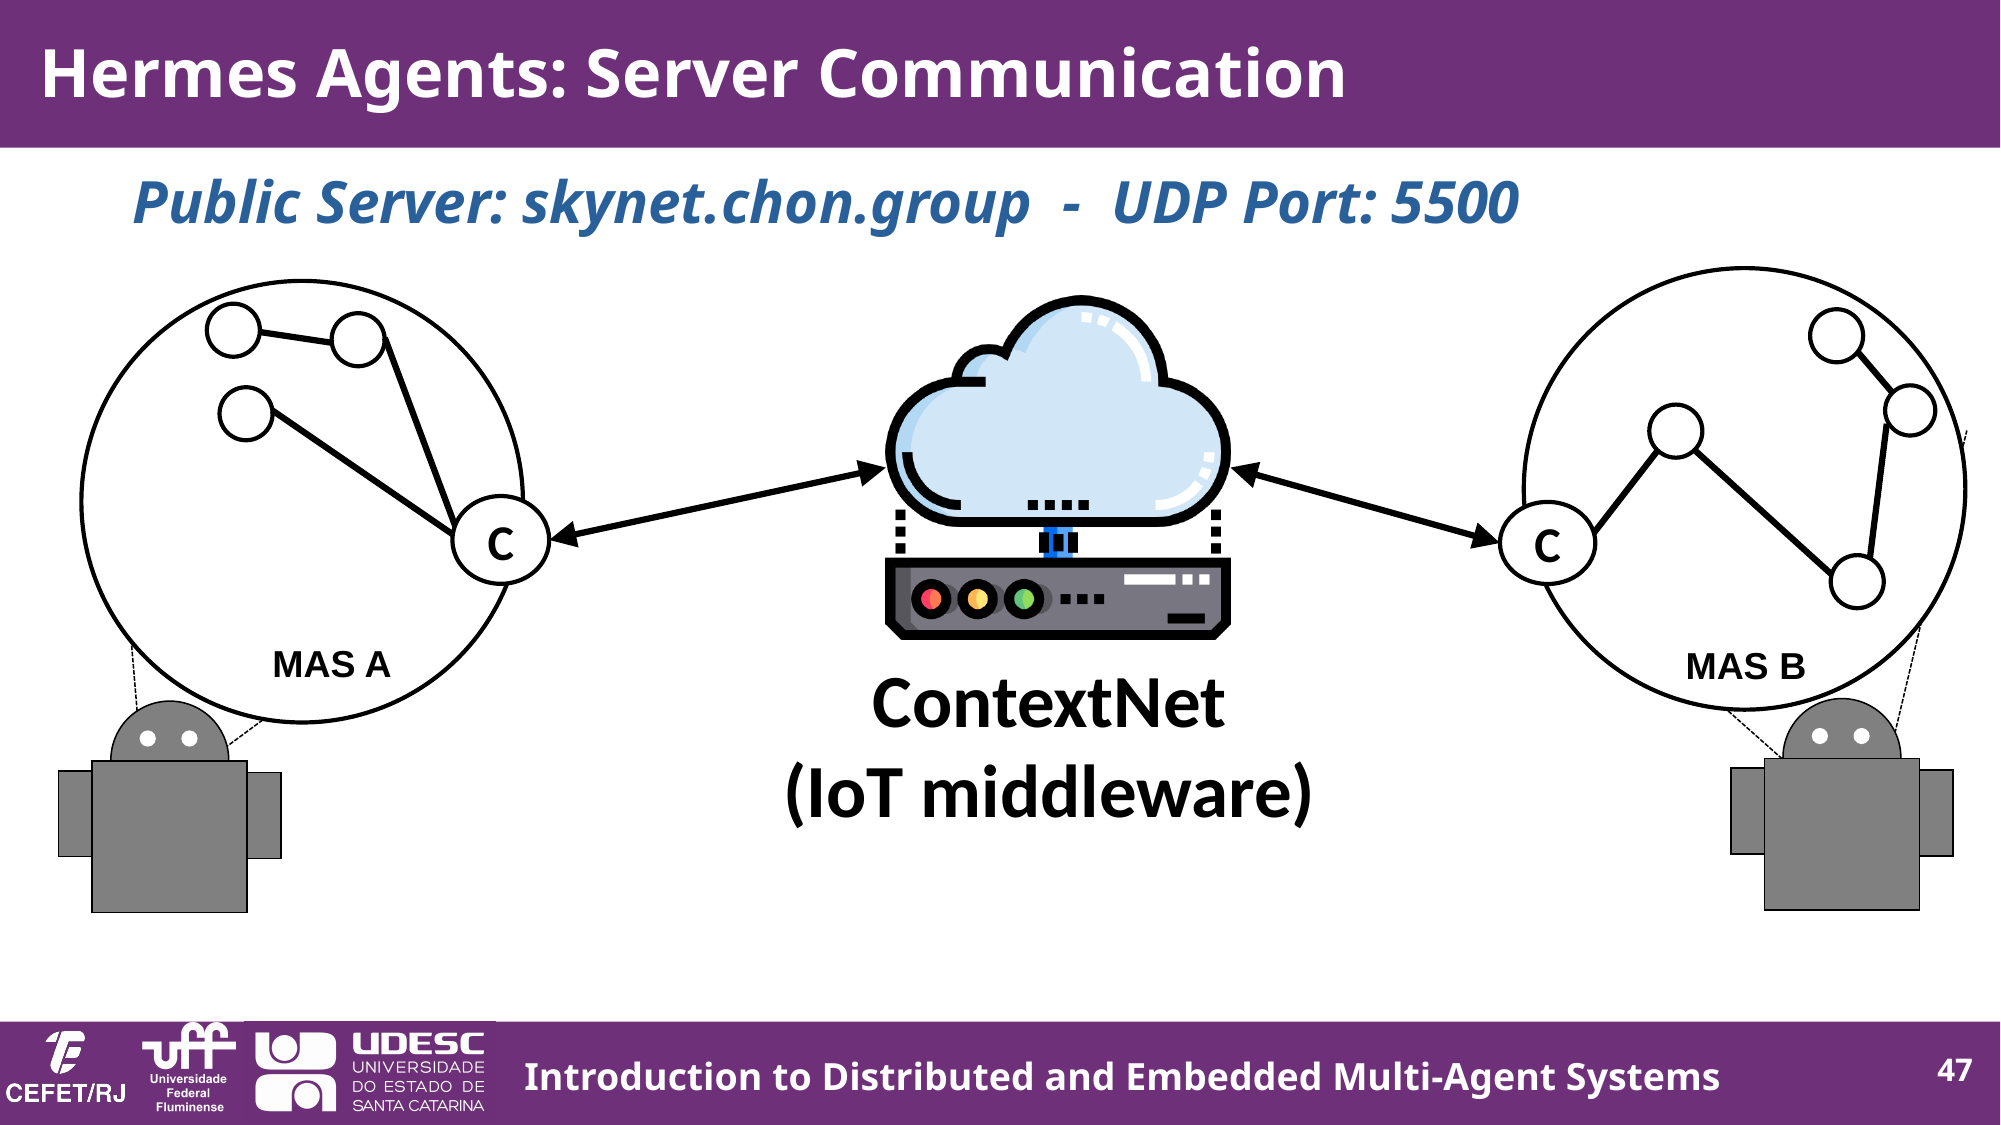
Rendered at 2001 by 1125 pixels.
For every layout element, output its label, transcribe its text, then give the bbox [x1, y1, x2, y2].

text_box ContextNet (IoT middleware) [768, 645, 1331, 841]
text_box [1730, 698, 1954, 910]
picture [885, 295, 1231, 640]
text_box MAS B [1670, 634, 1822, 695]
picture [6, 1009, 125, 1125]
text_box Public Server: skynet.chon.group - UDP Port: 5500 [118, 153, 1877, 250]
text_box MAS A [257, 632, 407, 693]
text_box C [452, 496, 550, 584]
text_box [81, 280, 523, 723]
text_box [58, 701, 281, 913]
text_box [1523, 268, 1966, 710]
text_box Hermes Agents: Server Communication [25, 23, 1999, 119]
text_box C [1499, 501, 1596, 584]
picture [141, 1021, 237, 1117]
picture [244, 1021, 496, 1123]
